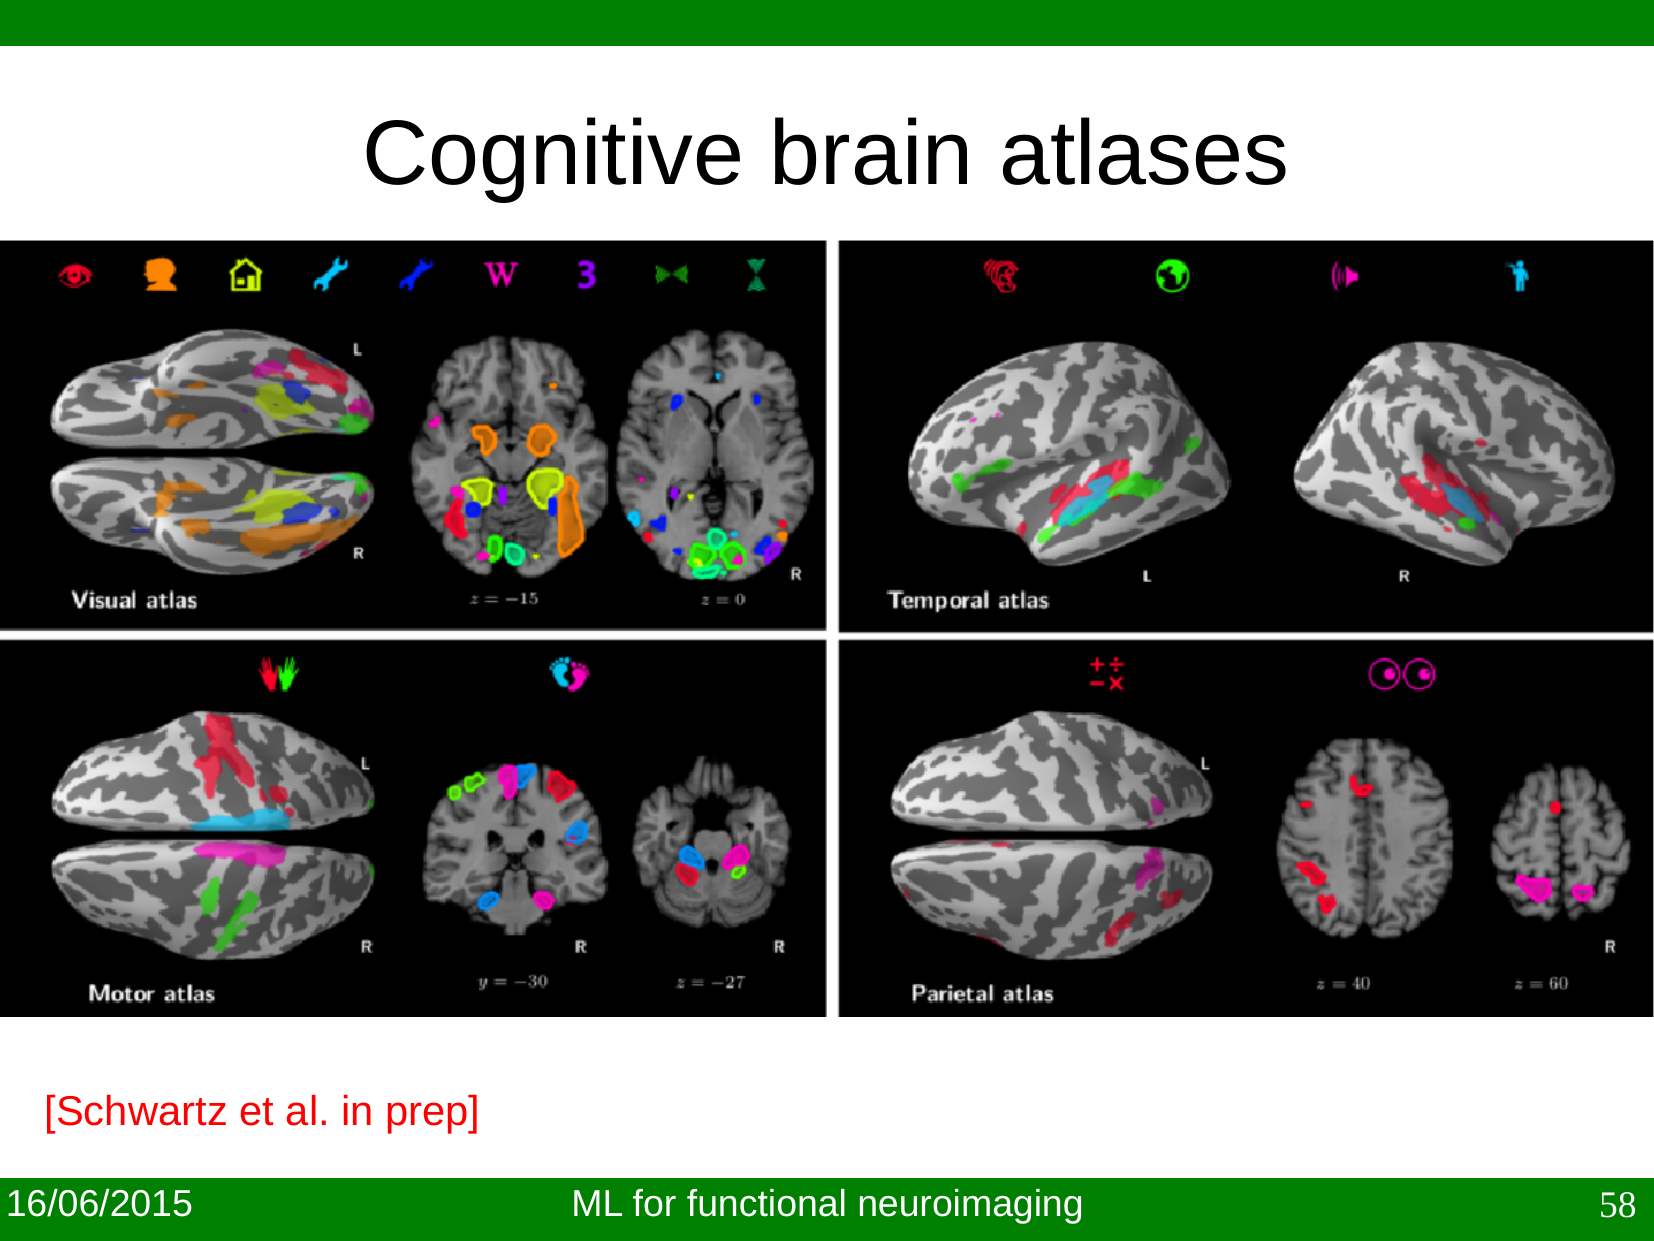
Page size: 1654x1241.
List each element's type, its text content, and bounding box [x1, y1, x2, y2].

title Cognitive brain atlases [82, 49, 1571, 238]
picture [0, 238, 1654, 1017]
text_box [Schwartz et al. in prep] [30, 1080, 496, 1142]
